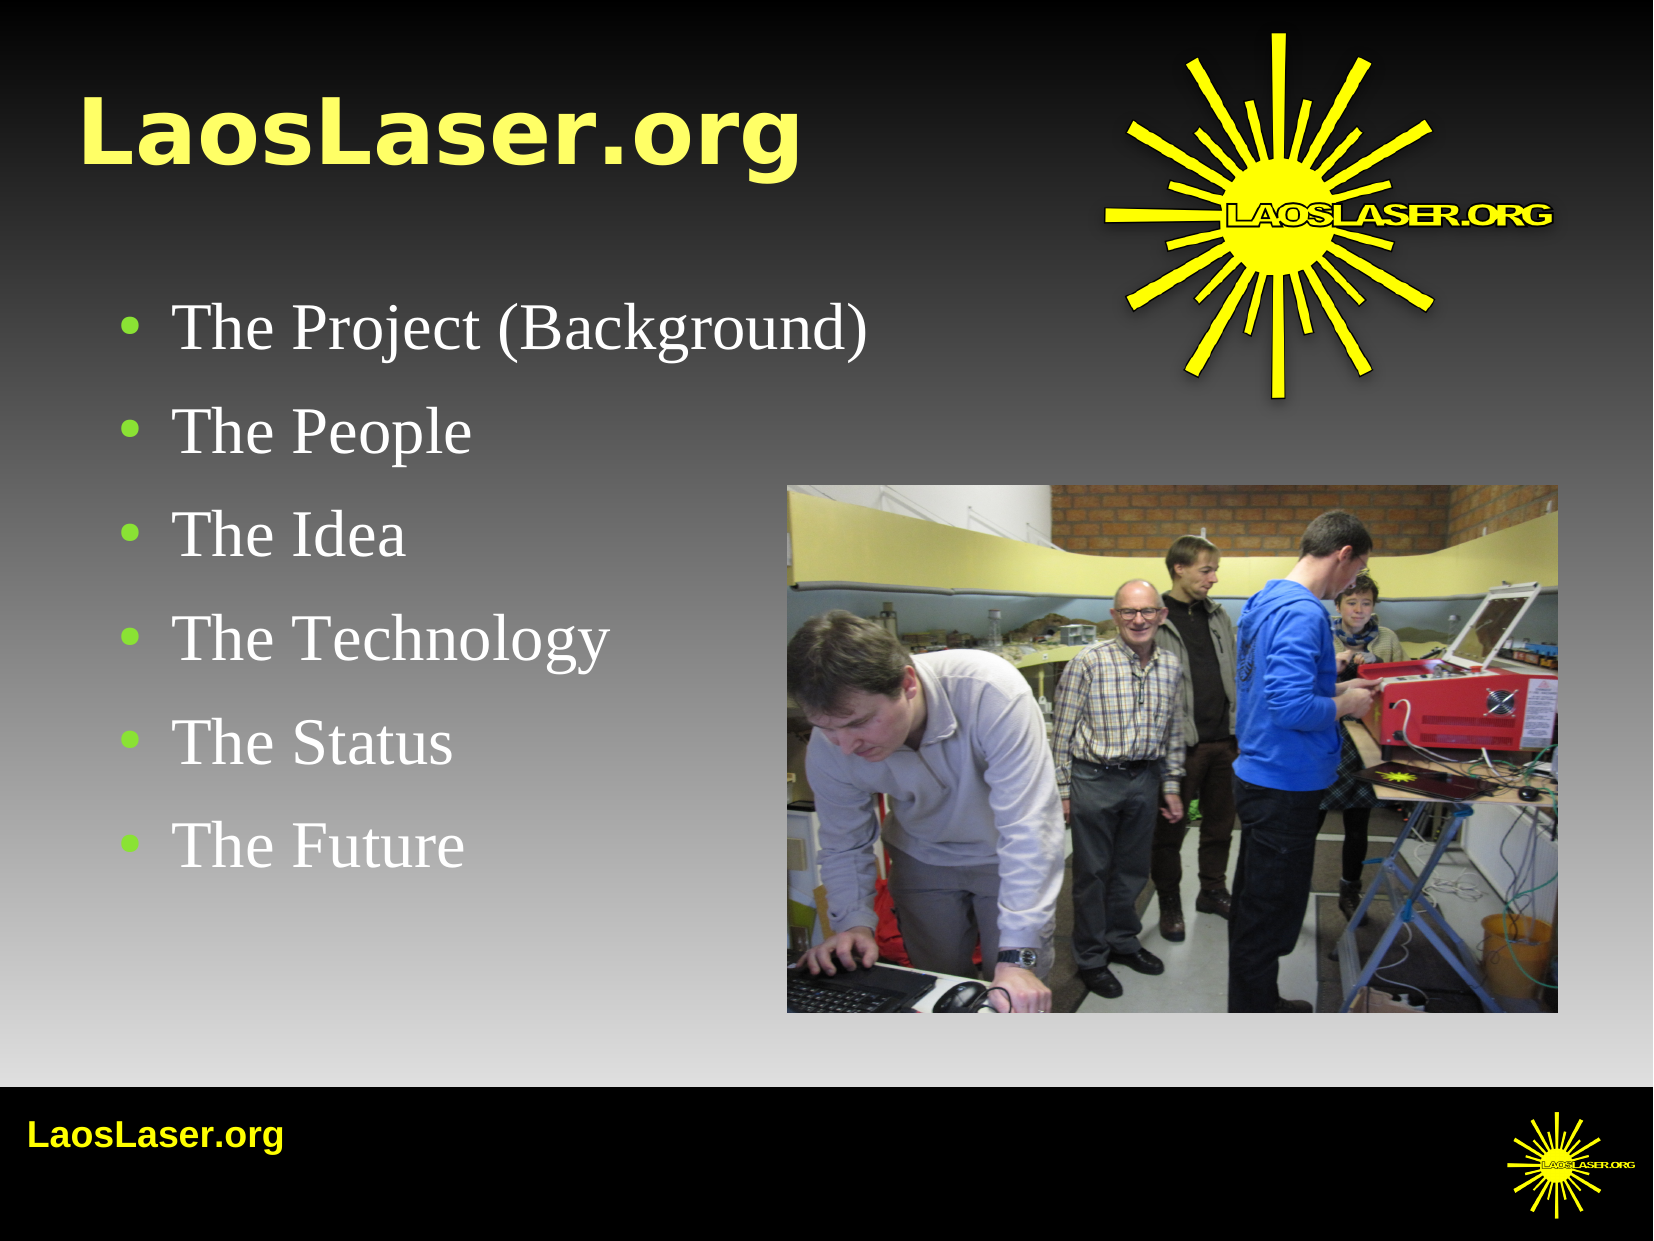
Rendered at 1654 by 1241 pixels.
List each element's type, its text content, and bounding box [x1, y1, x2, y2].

picture [1502, 1108, 1640, 1225]
picture [787, 485, 1558, 1013]
list The Project (Background) The People The Idea The Technology The Status The Future [82, 290, 1571, 1051]
picture [1087, 20, 1569, 420]
title LaosLaser.org [76, 36, 1087, 229]
